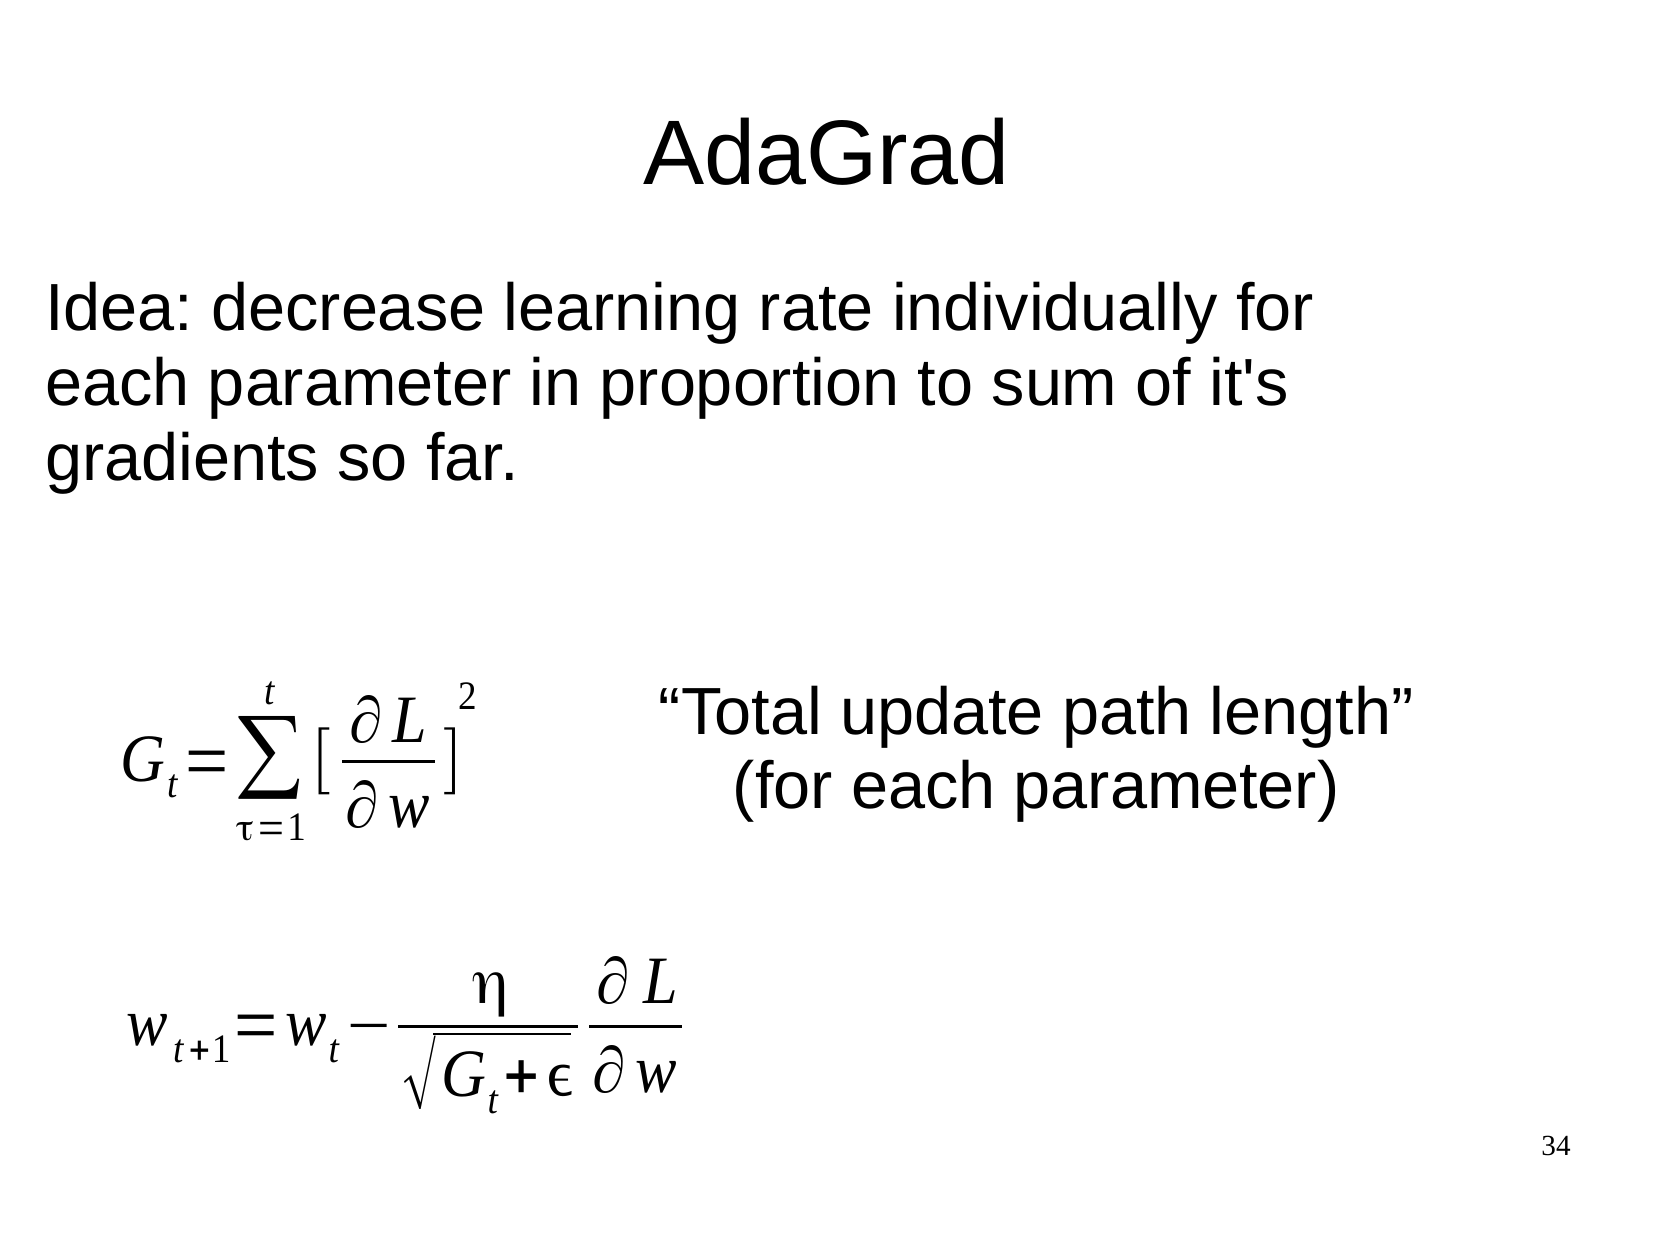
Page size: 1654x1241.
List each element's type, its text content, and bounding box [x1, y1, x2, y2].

title AdaGrad [82, 49, 1571, 257]
text_box Idea: decrease learning rate individually for each parameter in proportion to sum of it's gradients so far. [45, 270, 1471, 645]
chart [110, 944, 701, 1123]
chart [105, 666, 492, 851]
text_box “Total update path length” (for each parameter) [587, 673, 1486, 824]
